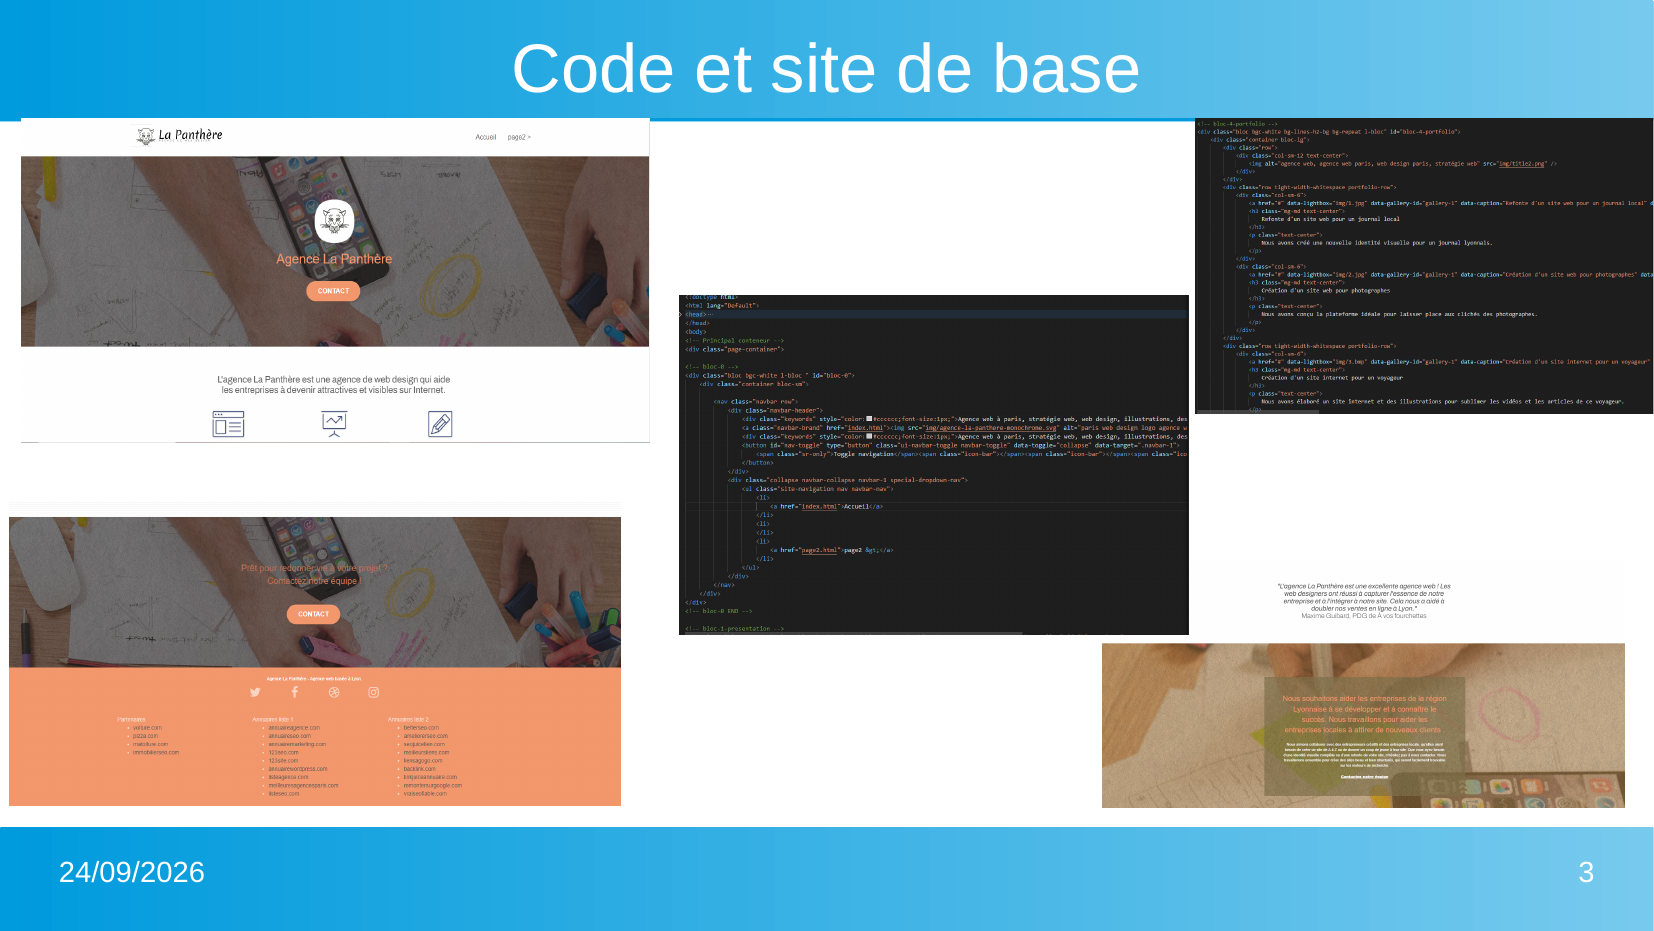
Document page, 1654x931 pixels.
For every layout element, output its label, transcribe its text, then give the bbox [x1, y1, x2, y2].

picture [1195, 1, 1654, 414]
title Code et site de base [59, 29, 1595, 108]
picture [21, 118, 650, 443]
picture [679, 295, 1625, 808]
picture [9, 501, 621, 806]
